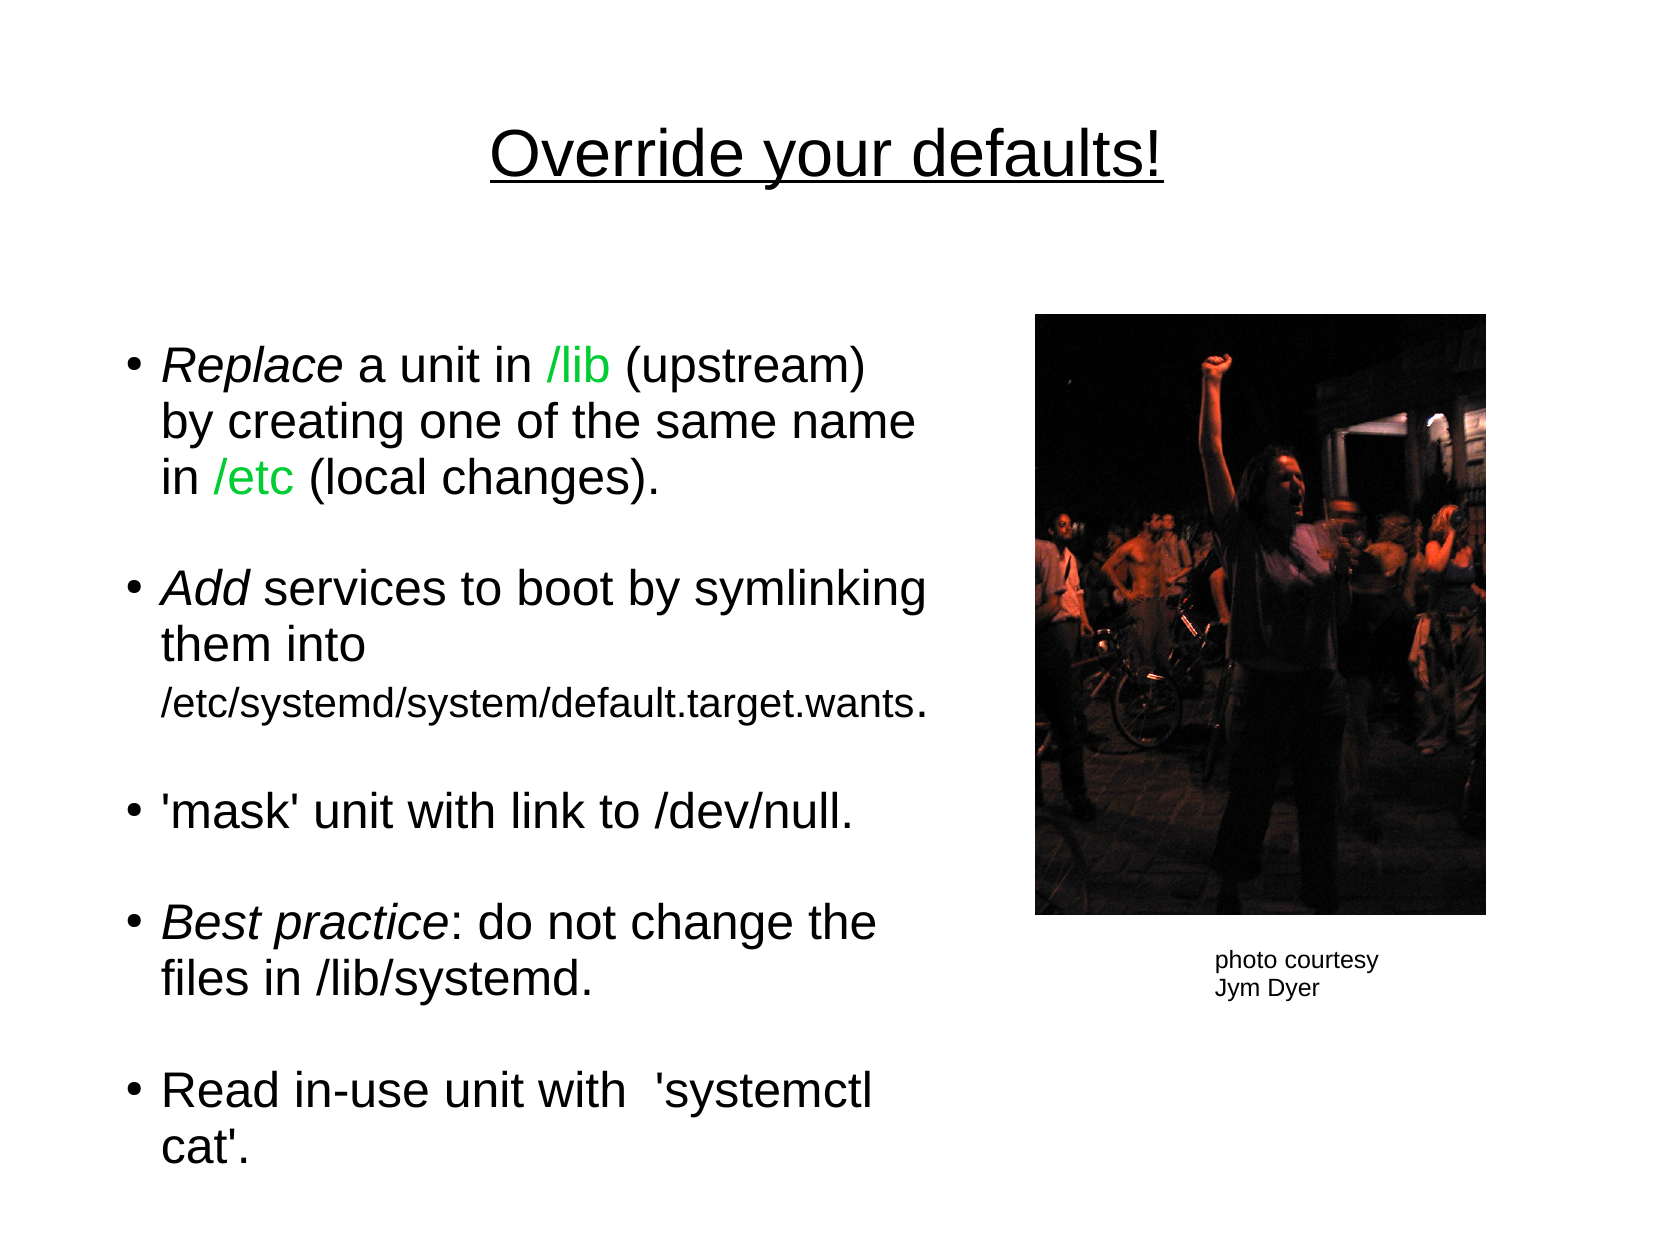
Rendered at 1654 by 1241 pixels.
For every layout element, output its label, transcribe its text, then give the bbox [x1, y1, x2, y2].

title Override your defaults! [82, 49, 1571, 257]
text_box photo courtesy Jym Dyer [1200, 938, 1395, 1010]
list [85, 299, 976, 1111]
text_box Replace a unit in /lib (upstream) by creating one of the same name in /etc (local changes). Add services to boot by symlinking them into /etc/systemd/system/default.target.wants. 'mask' unit with link to /dev/null. Best practice: do not change the files in /lib/systemd. Read in-use unit with 'systemctl cat'. [110, 330, 946, 1237]
picture [1035, 314, 1486, 916]
